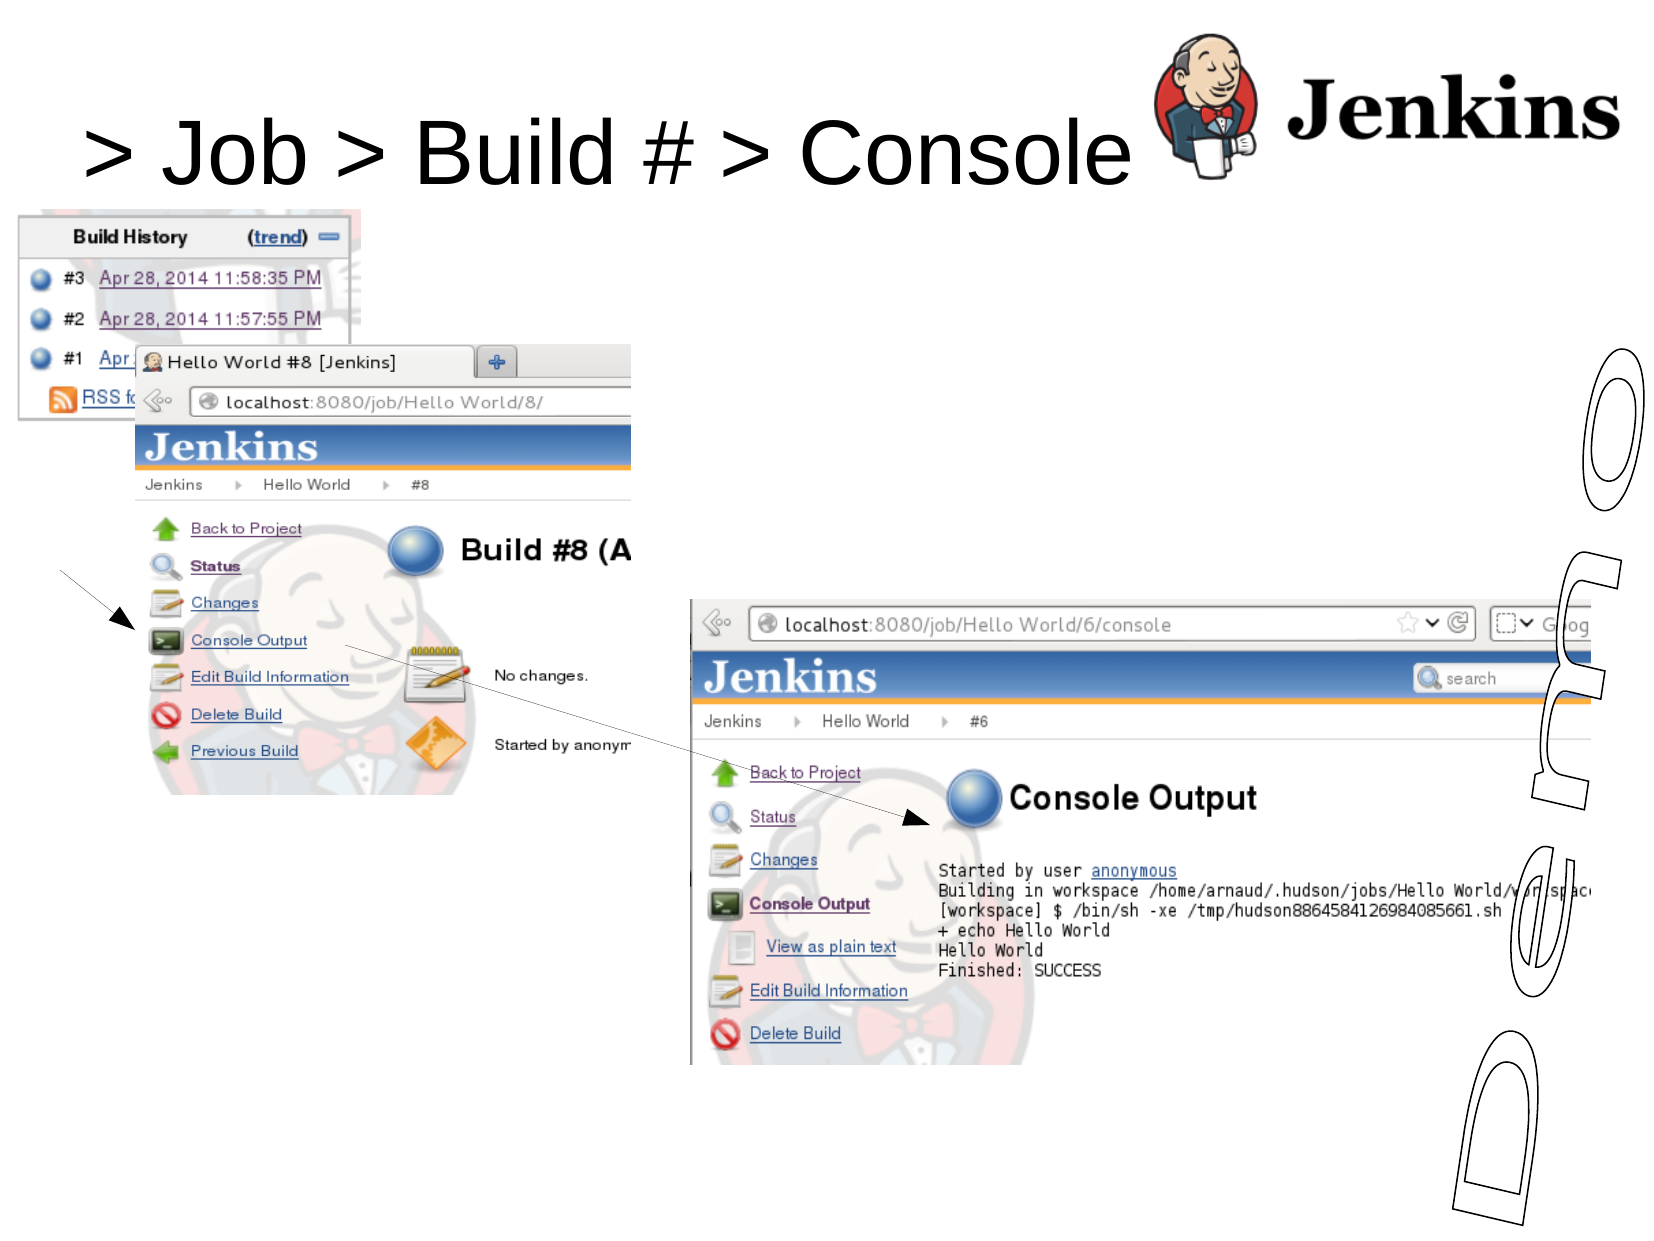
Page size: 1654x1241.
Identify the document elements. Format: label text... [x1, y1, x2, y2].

picture [1140, 29, 1623, 181]
picture [690, 599, 1591, 1066]
picture [1564, 599, 1591, 667]
title > Job > Build # > Console [82, 49, 1571, 257]
text_box Demo [1583, 349, 1644, 511]
text_box Demo [1531, 552, 1622, 810]
picture [15, 209, 631, 796]
text_box Demo [1452, 1031, 1538, 1226]
text_box Demo [1510, 846, 1575, 997]
